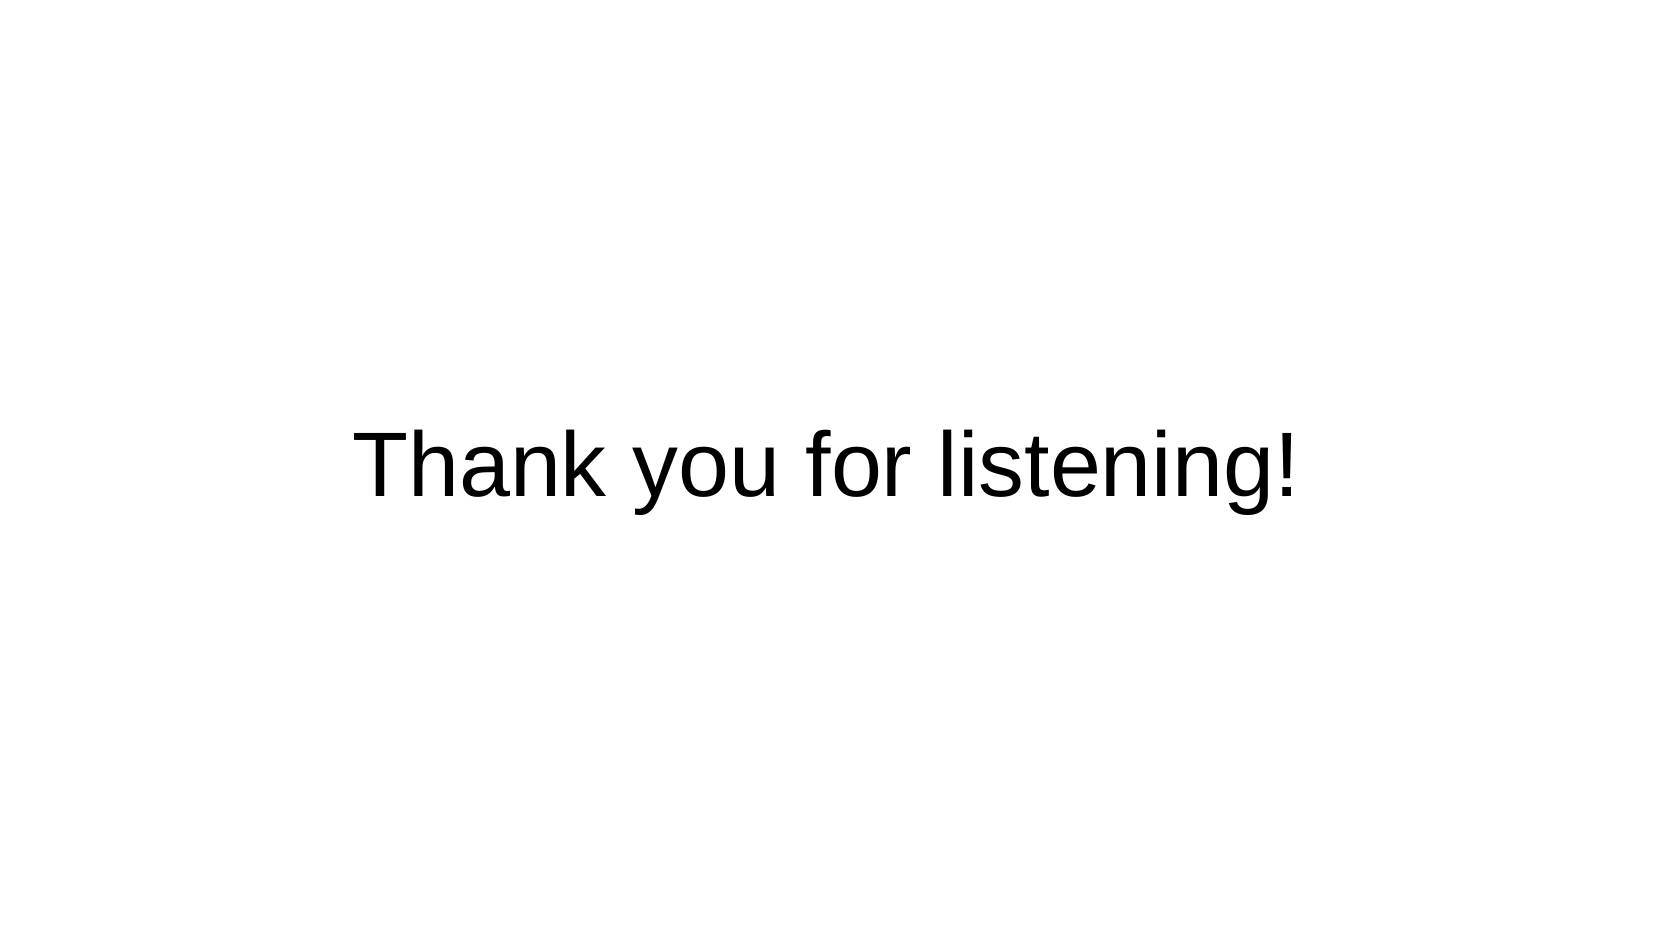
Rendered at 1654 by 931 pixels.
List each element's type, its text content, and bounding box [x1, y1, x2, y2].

title Thank you for listening! [82, 387, 1571, 543]
